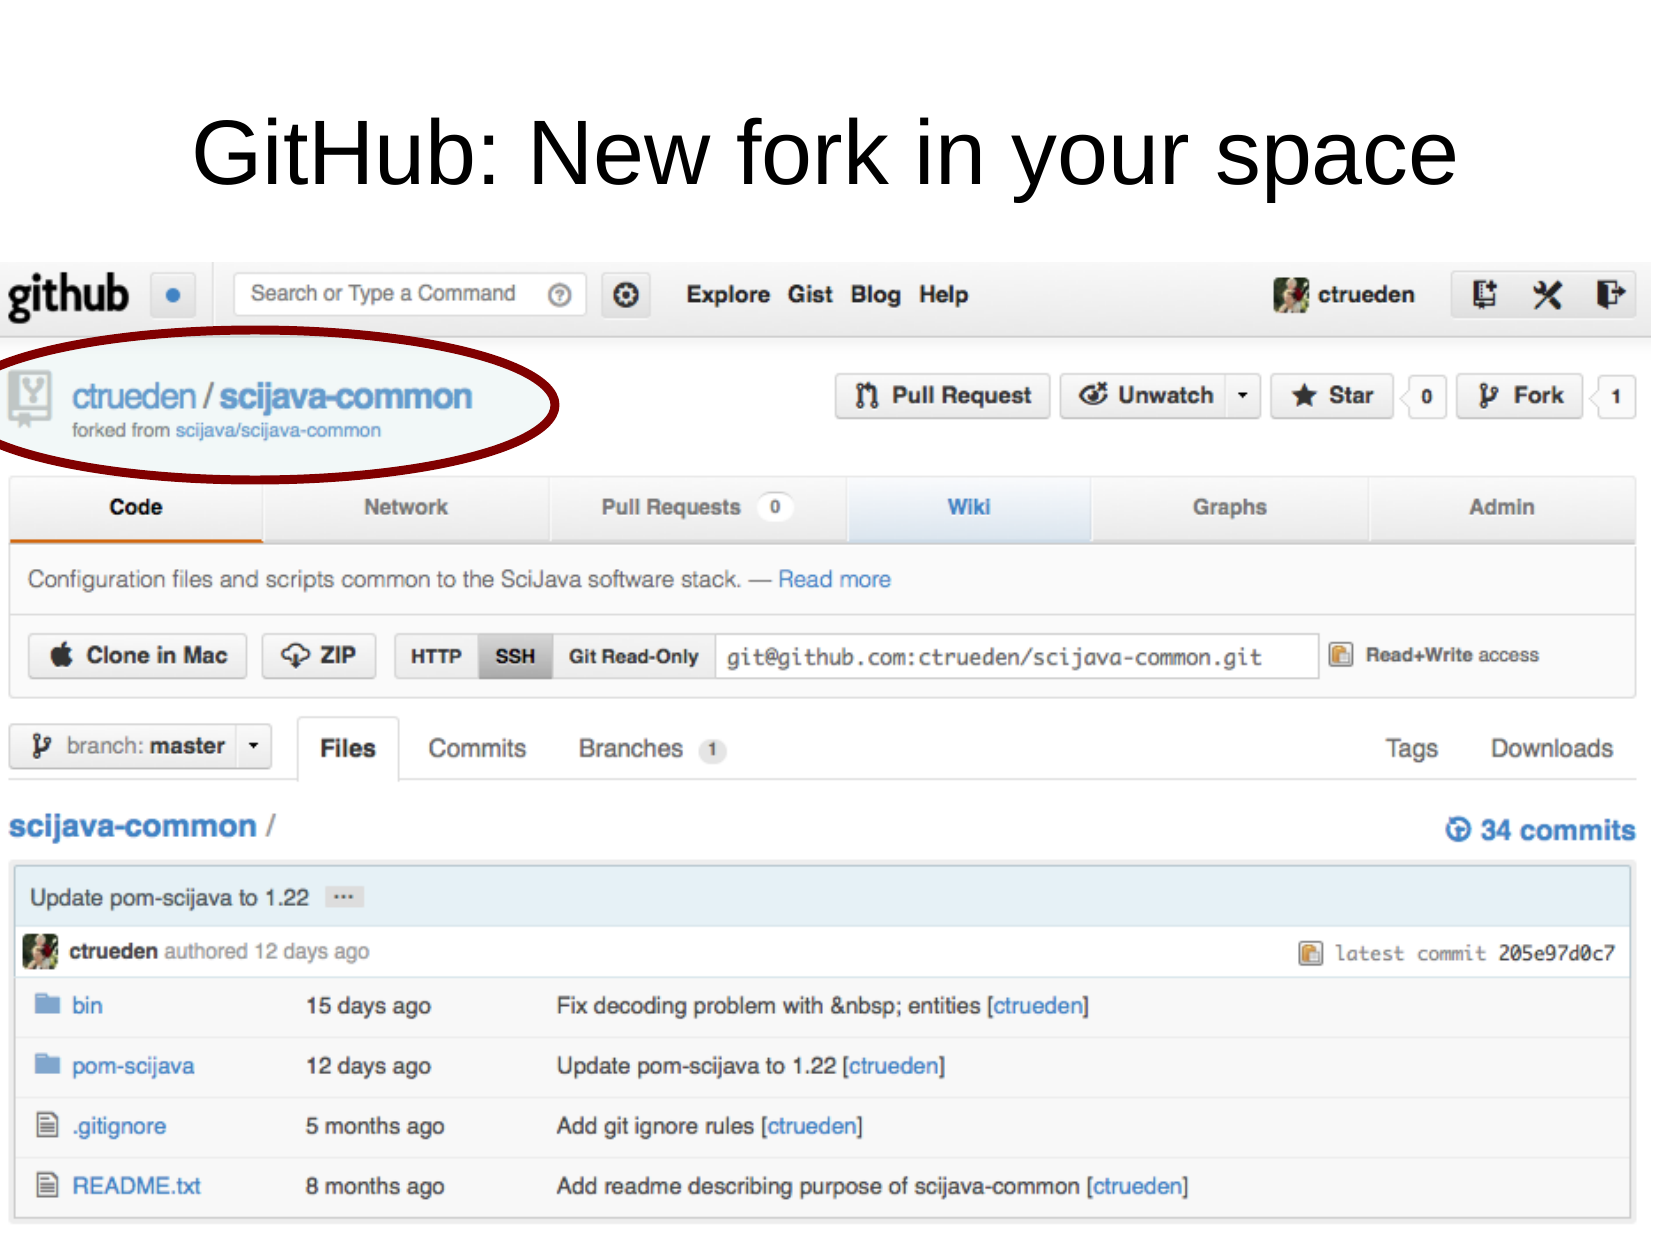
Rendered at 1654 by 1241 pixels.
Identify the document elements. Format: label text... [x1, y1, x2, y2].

picture [0, 262, 1651, 1235]
text_box [0, 330, 556, 481]
title GitHub: New fork in your space [82, 49, 1571, 257]
